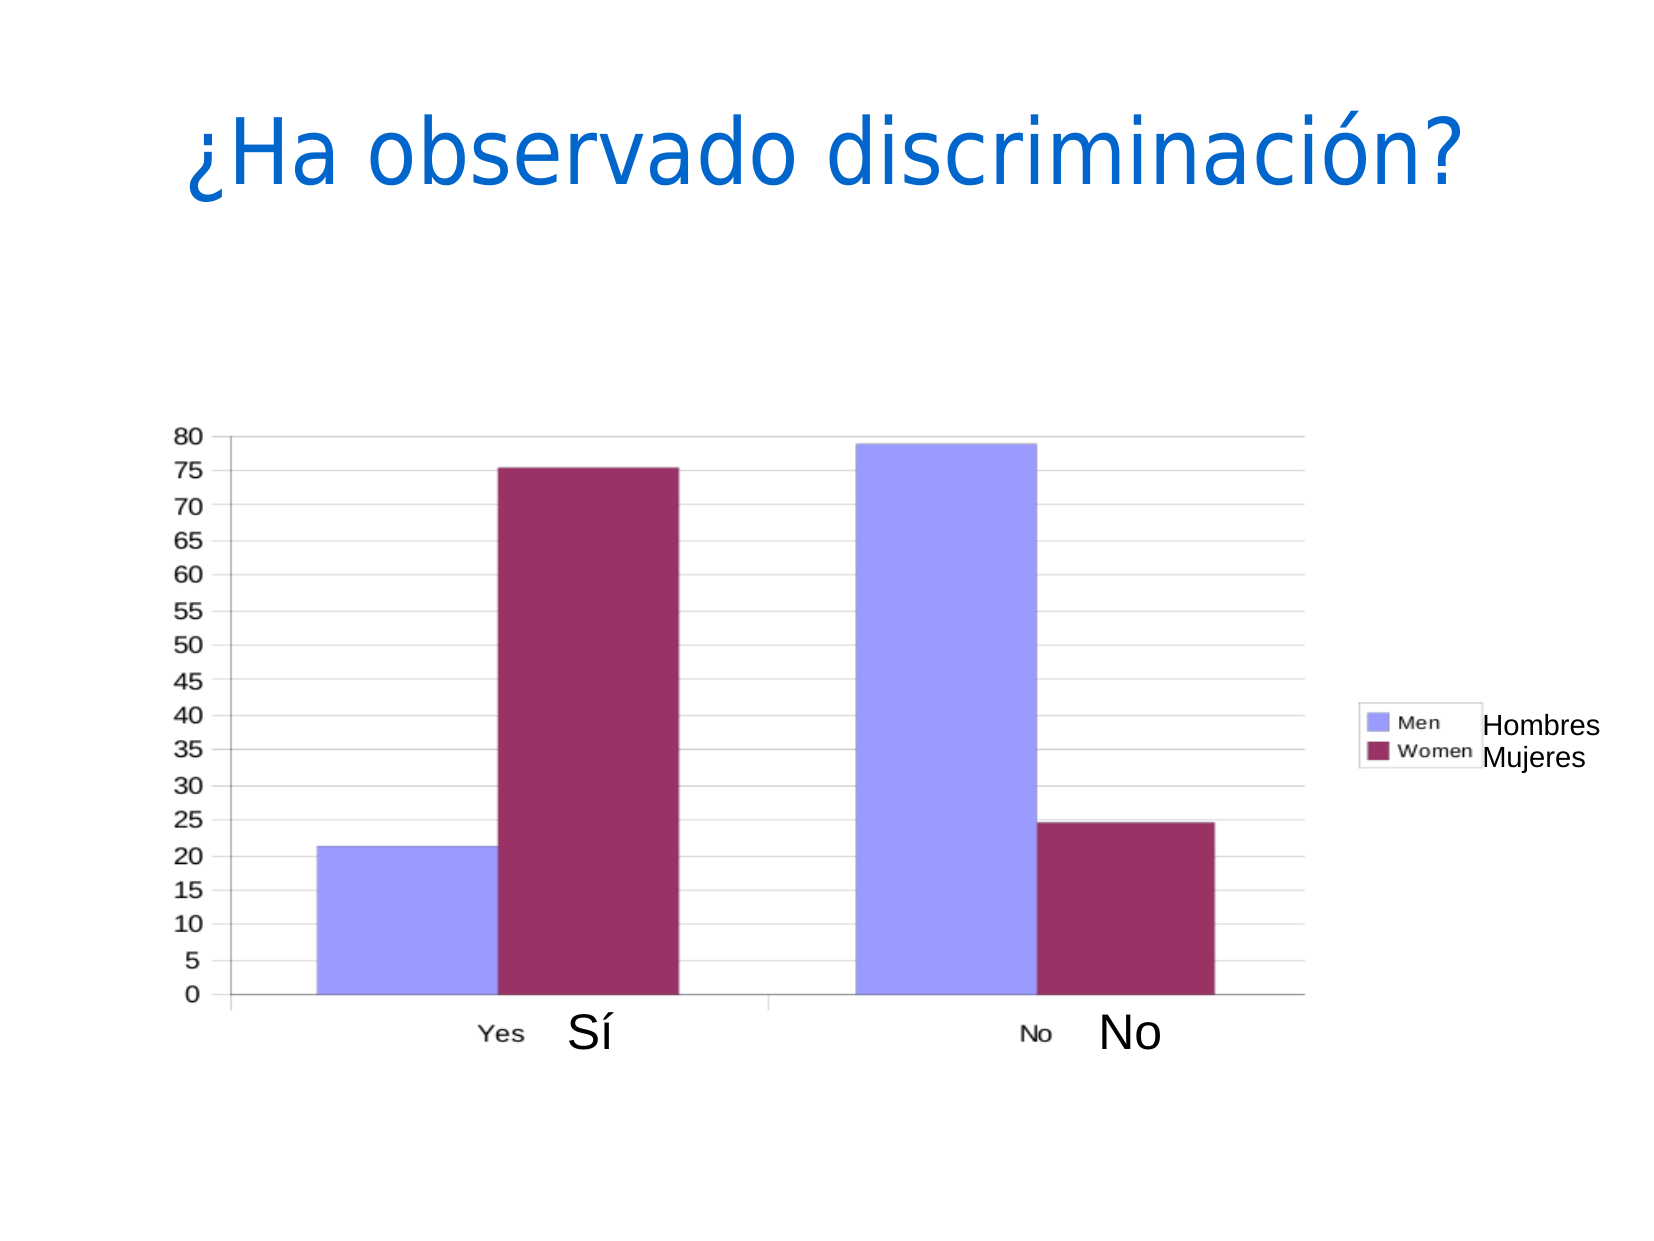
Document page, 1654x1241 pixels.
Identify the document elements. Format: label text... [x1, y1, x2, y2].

list Sí [566, 1003, 633, 1069]
title ¿Ha observado discriminación? [82, 49, 1571, 257]
list Hombres Mujeres [1482, 708, 1630, 798]
list No [1098, 1003, 1258, 1093]
picture [112, 377, 1536, 1087]
